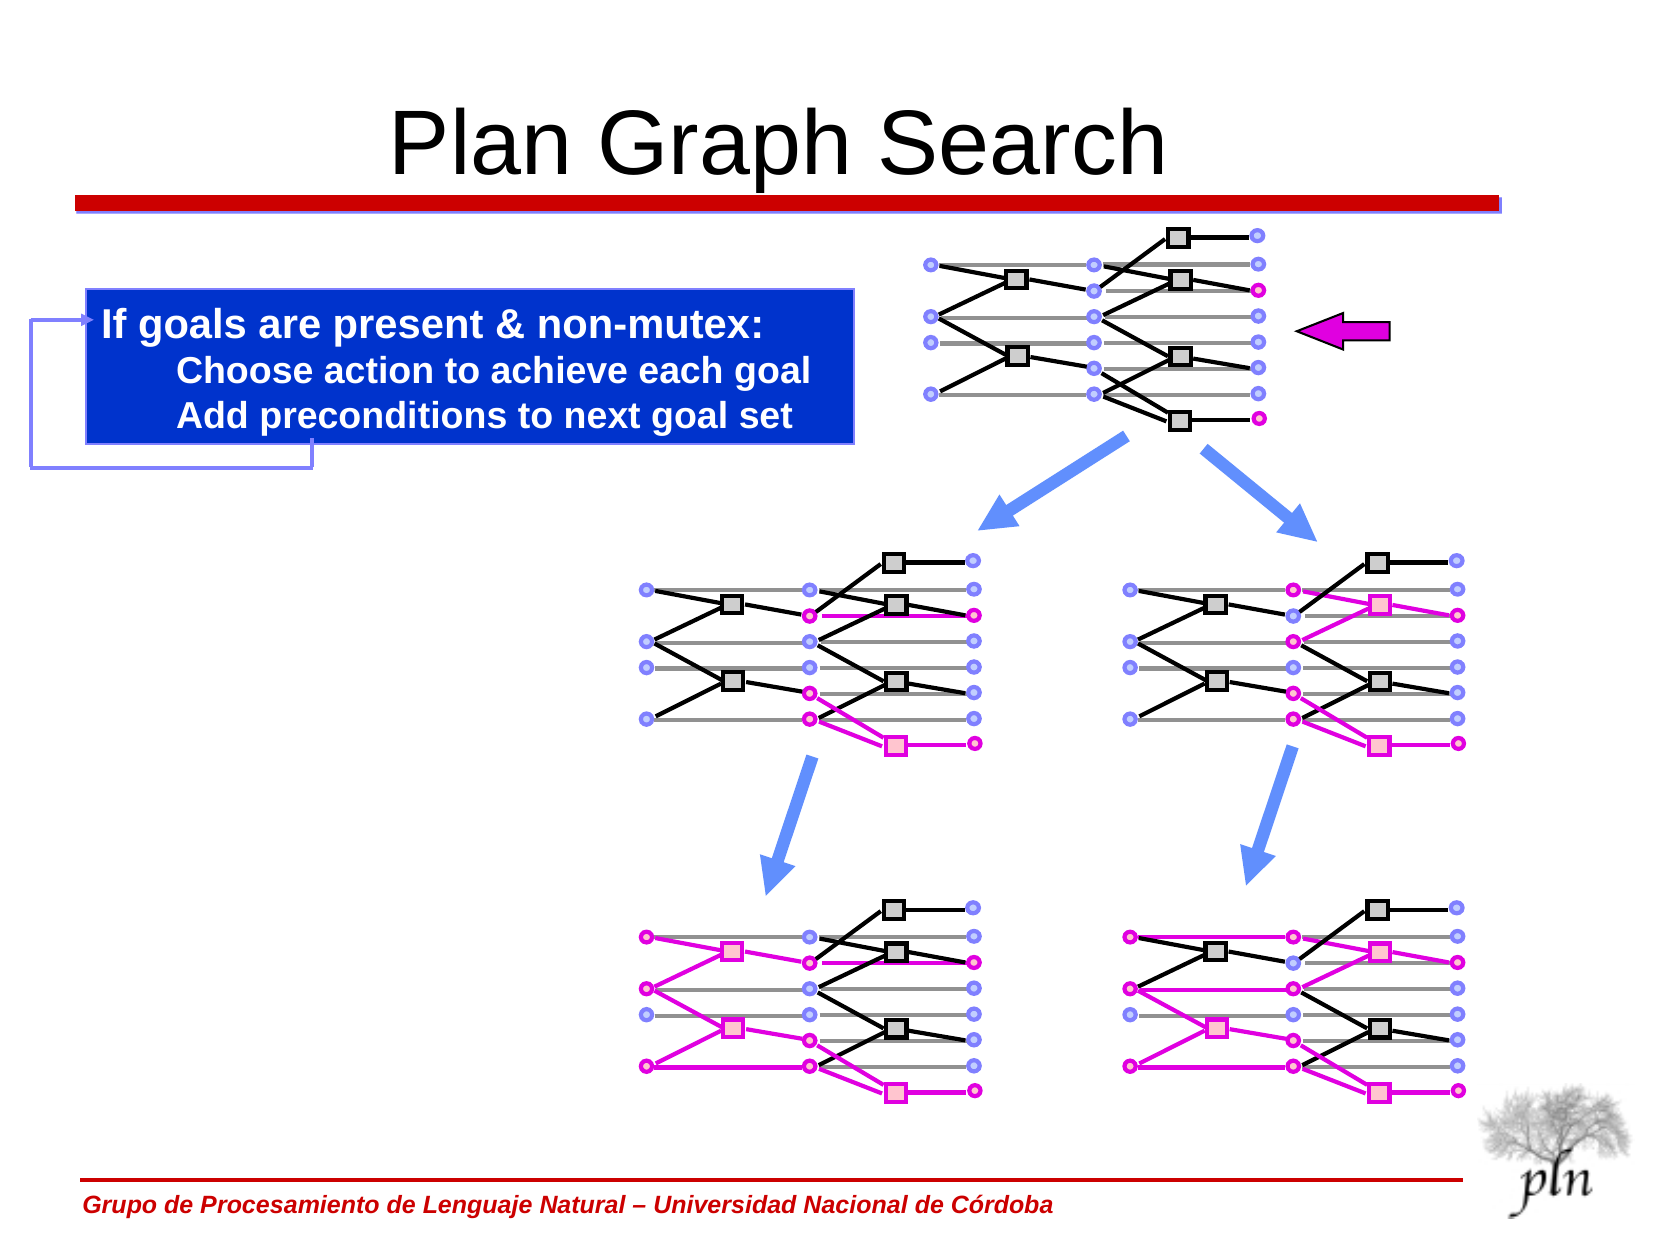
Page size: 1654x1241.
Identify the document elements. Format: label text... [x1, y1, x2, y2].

text_box [925, 336, 937, 349]
text_box [1287, 1009, 1300, 1021]
text_box [1451, 1060, 1464, 1072]
text_box [925, 388, 937, 400]
text_box [886, 596, 907, 615]
text_box [1205, 942, 1226, 961]
text_box [1088, 336, 1100, 349]
text_box [1369, 596, 1391, 615]
text_box [640, 636, 653, 648]
text_box [1451, 609, 1464, 621]
text_box [968, 686, 980, 699]
text_box [1088, 311, 1100, 323]
text_box [1170, 347, 1191, 366]
text_box [1450, 555, 1463, 567]
text_box [883, 554, 905, 572]
text_box [1287, 931, 1300, 943]
text_box [1451, 956, 1464, 968]
text_box [1369, 672, 1391, 691]
text_box [969, 737, 981, 749]
text_box [885, 1084, 906, 1102]
text_box [1296, 312, 1390, 350]
text_box [1367, 901, 1388, 920]
text_box [968, 635, 980, 647]
text_box [1287, 983, 1300, 995]
text_box [1088, 362, 1100, 374]
text_box [803, 1060, 816, 1072]
text_box [886, 672, 907, 691]
text_box [1451, 982, 1464, 994]
text_box [1124, 584, 1136, 596]
text_box [1168, 229, 1189, 247]
text_box [886, 943, 907, 962]
picture [1477, 1083, 1635, 1219]
text_box [803, 610, 816, 622]
text_box [1252, 310, 1265, 322]
text_box [1252, 258, 1265, 270]
text_box [967, 555, 979, 567]
text_box [1287, 957, 1300, 969]
text_box [1451, 930, 1464, 942]
text_box [968, 930, 980, 942]
text_box [1252, 336, 1265, 348]
text_box [803, 931, 816, 943]
text_box [883, 901, 905, 920]
text_box [1124, 1060, 1136, 1072]
text_box [640, 584, 653, 596]
text_box [803, 661, 816, 674]
text_box [803, 687, 816, 700]
text_box [925, 259, 937, 271]
text_box [1124, 636, 1136, 648]
text_box [803, 1034, 816, 1047]
text_box [1007, 347, 1028, 366]
text_box [1088, 285, 1100, 297]
text_box [1287, 713, 1300, 725]
text_box [1369, 943, 1391, 962]
text_box [1124, 1009, 1136, 1021]
text_box [886, 1020, 907, 1038]
text_box [723, 672, 744, 691]
text_box [1170, 411, 1191, 430]
text_box [1124, 713, 1136, 725]
text_box [1124, 983, 1136, 995]
text_box [640, 713, 653, 725]
text_box [640, 1060, 653, 1072]
text_box [640, 661, 653, 674]
text_box [968, 1060, 980, 1072]
text_box [1006, 270, 1027, 289]
text_box [721, 595, 743, 614]
text_box [803, 1009, 816, 1021]
text_box [1170, 271, 1191, 290]
text_box [1124, 931, 1136, 943]
text_box [968, 583, 980, 595]
text_box [721, 942, 743, 961]
text_box [1252, 387, 1265, 400]
text_box [968, 956, 980, 968]
text_box [1452, 1085, 1465, 1097]
text_box [1452, 737, 1465, 749]
text_box [1451, 661, 1464, 673]
text_box [1251, 230, 1264, 242]
text_box [1205, 595, 1226, 614]
text_box [969, 1085, 981, 1097]
text_box [968, 1034, 980, 1046]
text_box [803, 584, 816, 596]
text_box [640, 983, 653, 995]
text_box [1287, 687, 1300, 700]
text_box [1287, 661, 1300, 674]
text_box [1451, 583, 1464, 595]
text_box [1369, 736, 1390, 755]
text_box [1451, 1034, 1464, 1046]
text_box If goals are present & non-mutex: Choose action to achieve each goal Add preconditions to next goal set [86, 289, 854, 444]
text_box [1369, 1084, 1390, 1102]
text_box [1124, 661, 1136, 674]
text_box [1206, 1019, 1227, 1038]
text_box [640, 1009, 653, 1021]
text_box [1369, 1020, 1391, 1038]
text_box [1088, 259, 1100, 271]
text_box [803, 713, 816, 725]
text_box [968, 982, 980, 994]
title Plan Graph Search [100, 12, 1426, 200]
text_box [1287, 636, 1300, 648]
text_box [925, 311, 937, 323]
text_box [1287, 1060, 1300, 1072]
text_box [968, 1008, 980, 1020]
text_box [803, 636, 816, 648]
text_box [723, 1019, 744, 1038]
text_box [1252, 284, 1265, 296]
text_box [968, 661, 980, 673]
text_box [1287, 1034, 1300, 1047]
text_box [1451, 686, 1464, 699]
text_box [1253, 412, 1265, 424]
text_box [1206, 672, 1227, 691]
text_box [640, 931, 653, 943]
text_box [1451, 712, 1464, 725]
text_box [885, 736, 906, 755]
text_box [1450, 902, 1463, 914]
text_box [1451, 1008, 1464, 1020]
text_box [967, 902, 979, 914]
text_box [1367, 554, 1388, 572]
text_box [1451, 635, 1464, 647]
text_box [1287, 610, 1300, 622]
text_box [1088, 388, 1100, 400]
text_box [968, 712, 980, 725]
text_box [803, 957, 816, 969]
text_box [968, 609, 980, 621]
text_box [1252, 361, 1265, 374]
text_box [1287, 584, 1300, 596]
text_box [803, 983, 816, 995]
